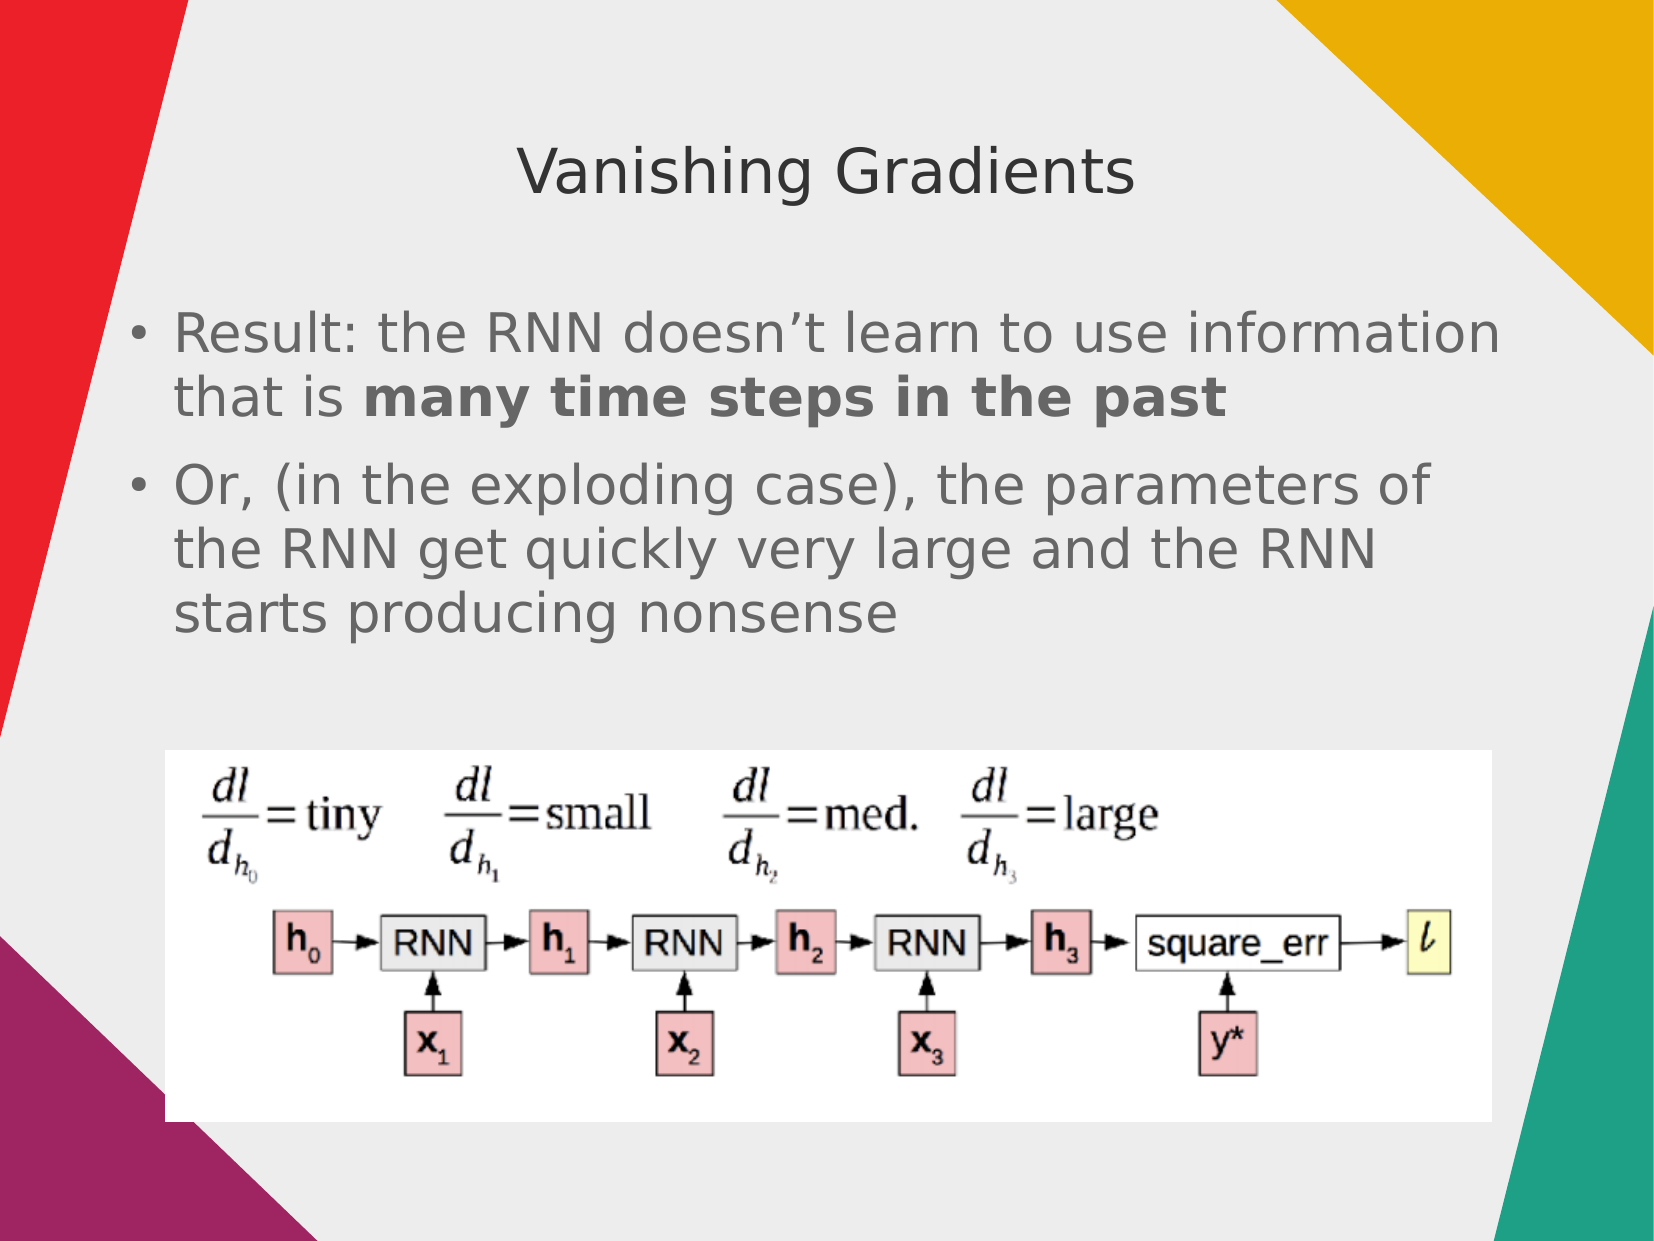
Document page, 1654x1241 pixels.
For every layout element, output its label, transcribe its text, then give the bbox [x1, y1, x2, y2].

list Result: the RNN doesn’t learn to use information that is many time steps in the past Or, (in the exploding case), the parameters of the RNN get quickly very large and the RNN starts producing nonsense [114, 302, 1539, 651]
picture [165, 750, 1492, 1123]
title Vanishing Gradients [114, 73, 1539, 271]
